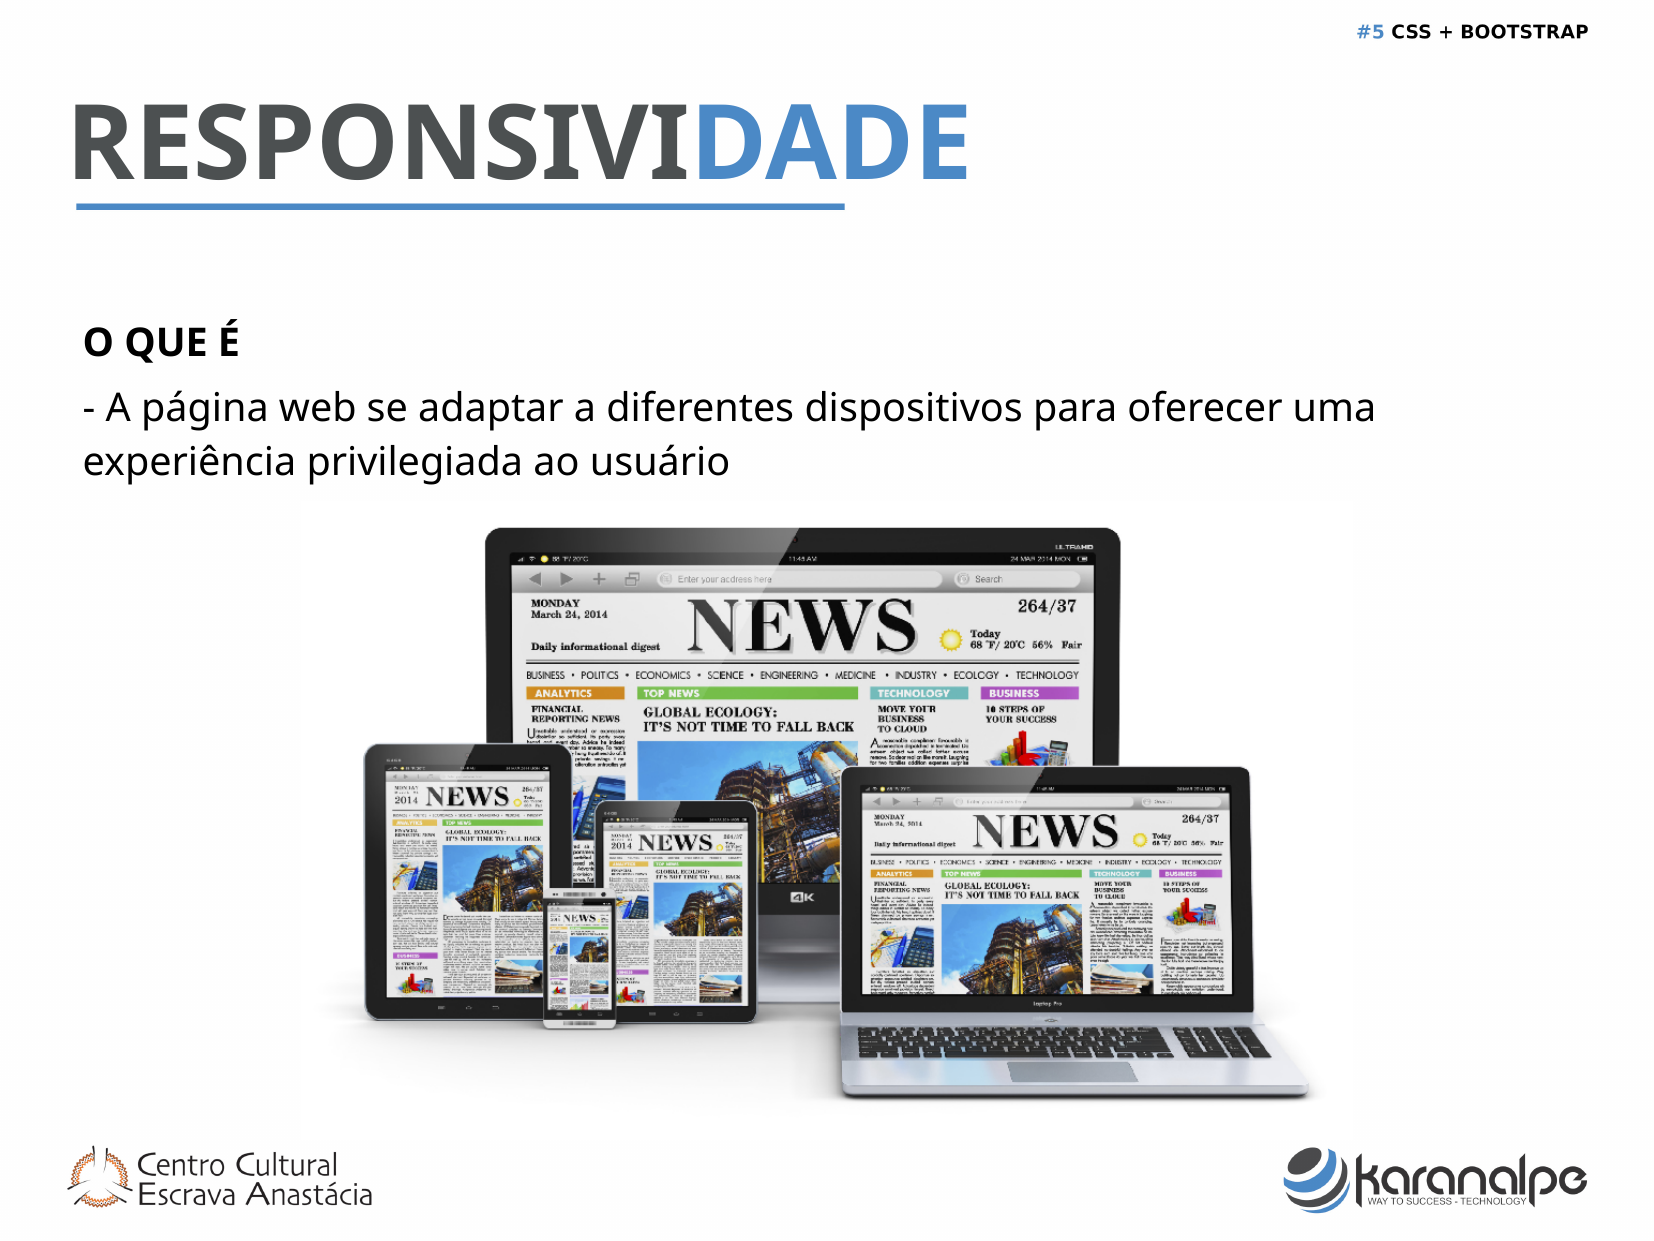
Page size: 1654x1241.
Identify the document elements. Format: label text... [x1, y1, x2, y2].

title RESPONSIVIDADE [66, 35, 1555, 243]
list O QUE É - A página web se adaptar a diferentes dispositivos para oferecer uma experiência privilegiada ao usuário [82, 313, 1583, 520]
picture [0, 0, 1654, 1241]
